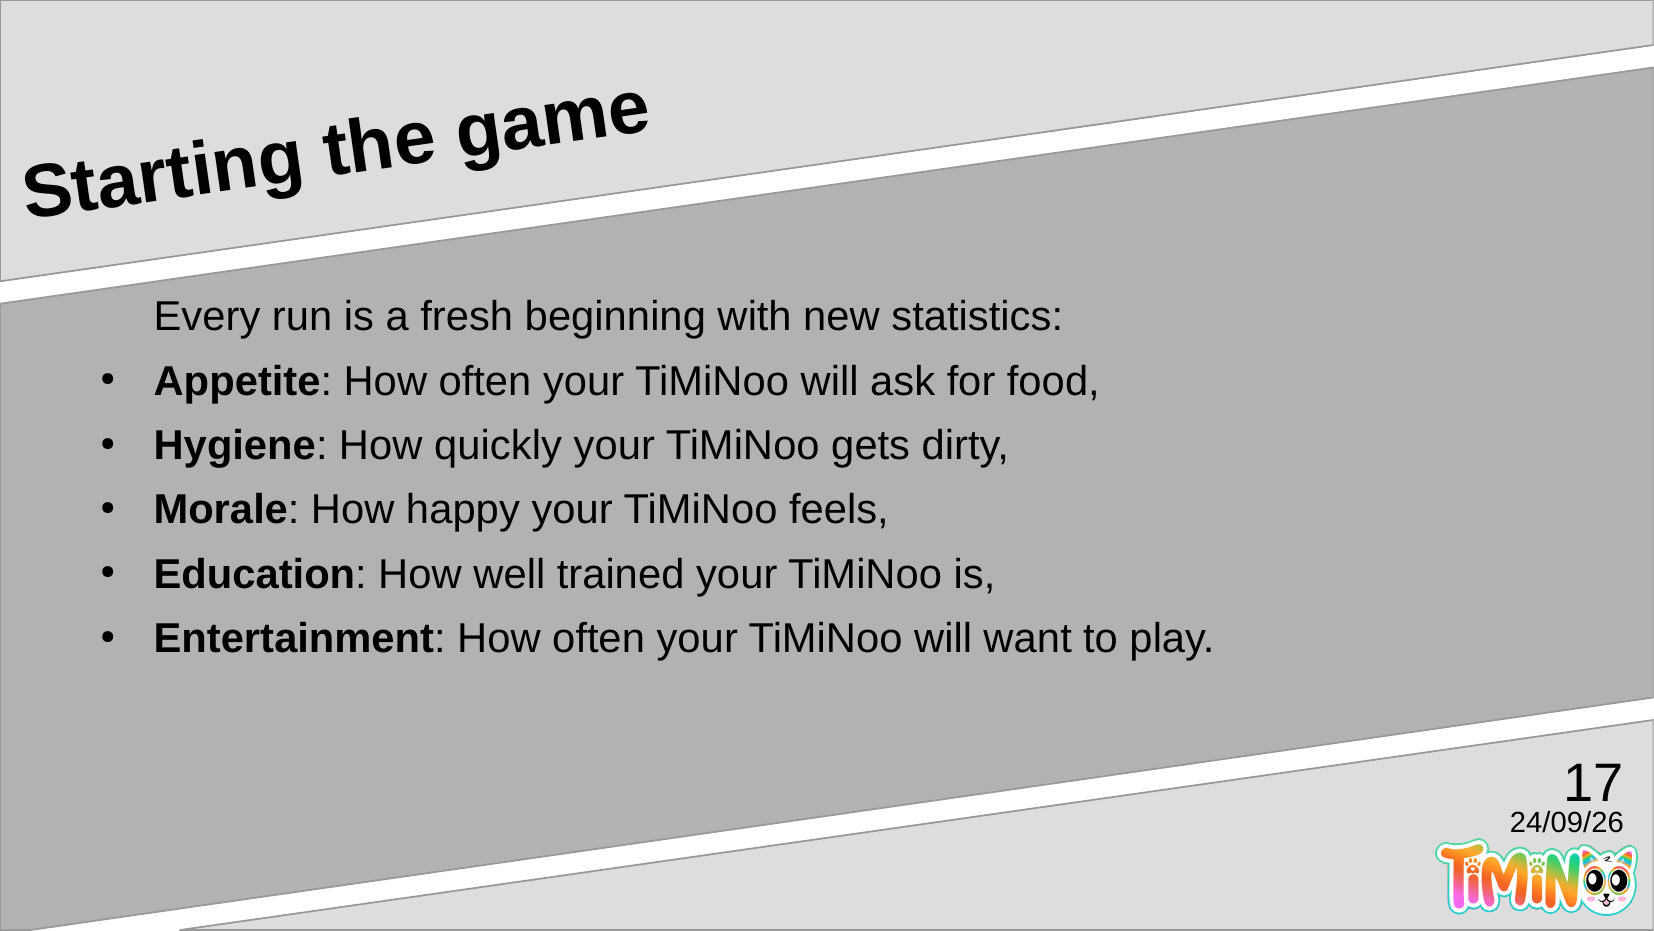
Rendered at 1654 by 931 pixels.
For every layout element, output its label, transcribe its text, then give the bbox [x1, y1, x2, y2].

title Starting the game [11, 0, 1496, 272]
list Every run is a fresh beginning with new statistics: Appetite: How often your TiMiNoo will ask for food, Hygiene: How quickly your TiMiNoo gets dirty, Morale: How happy your TiMiNoo feels, Education: How well trained your TiMiNoo is, Entertainment: How often your TiMiNoo will want to play. [82, 292, 1538, 833]
picture [1435, 838, 1638, 916]
